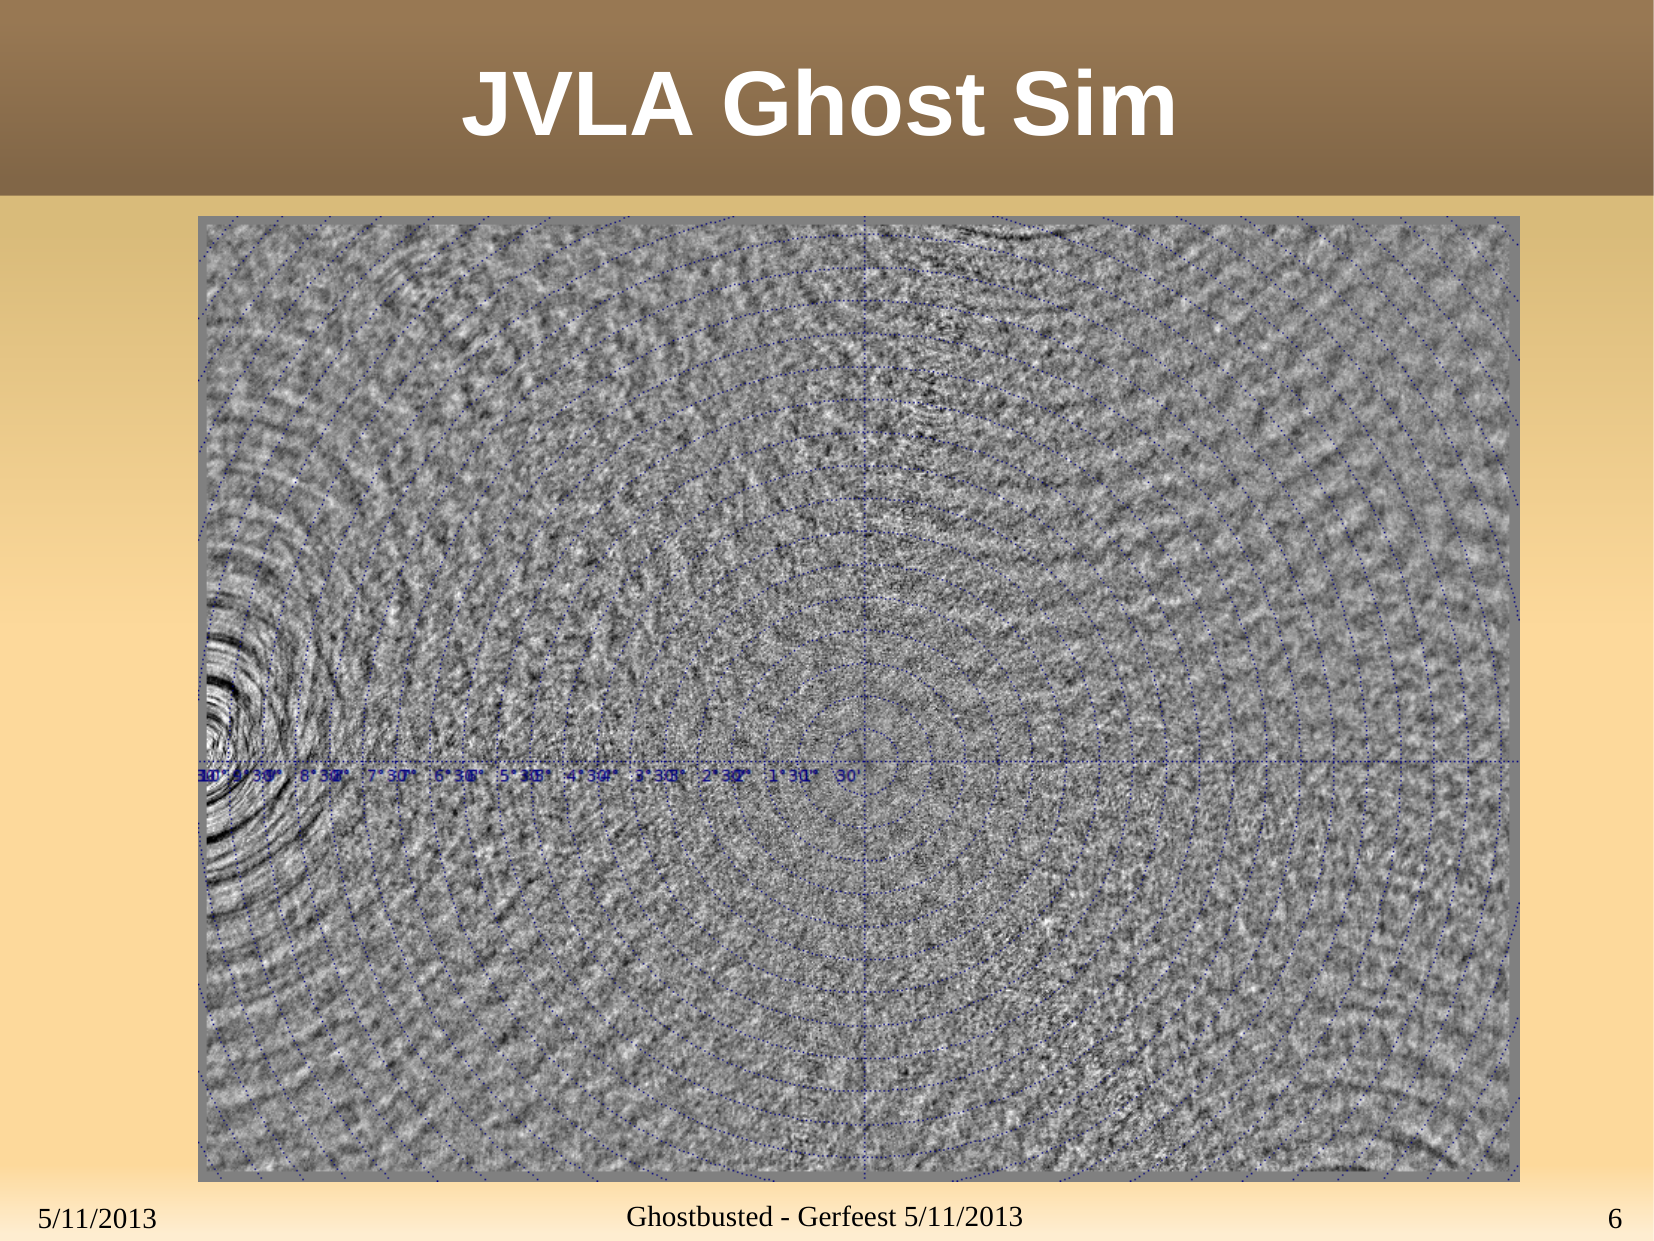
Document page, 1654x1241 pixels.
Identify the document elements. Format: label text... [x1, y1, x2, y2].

title JVLA Ghost Sim [76, 0, 1565, 208]
picture [0, 0, 1654, 1241]
